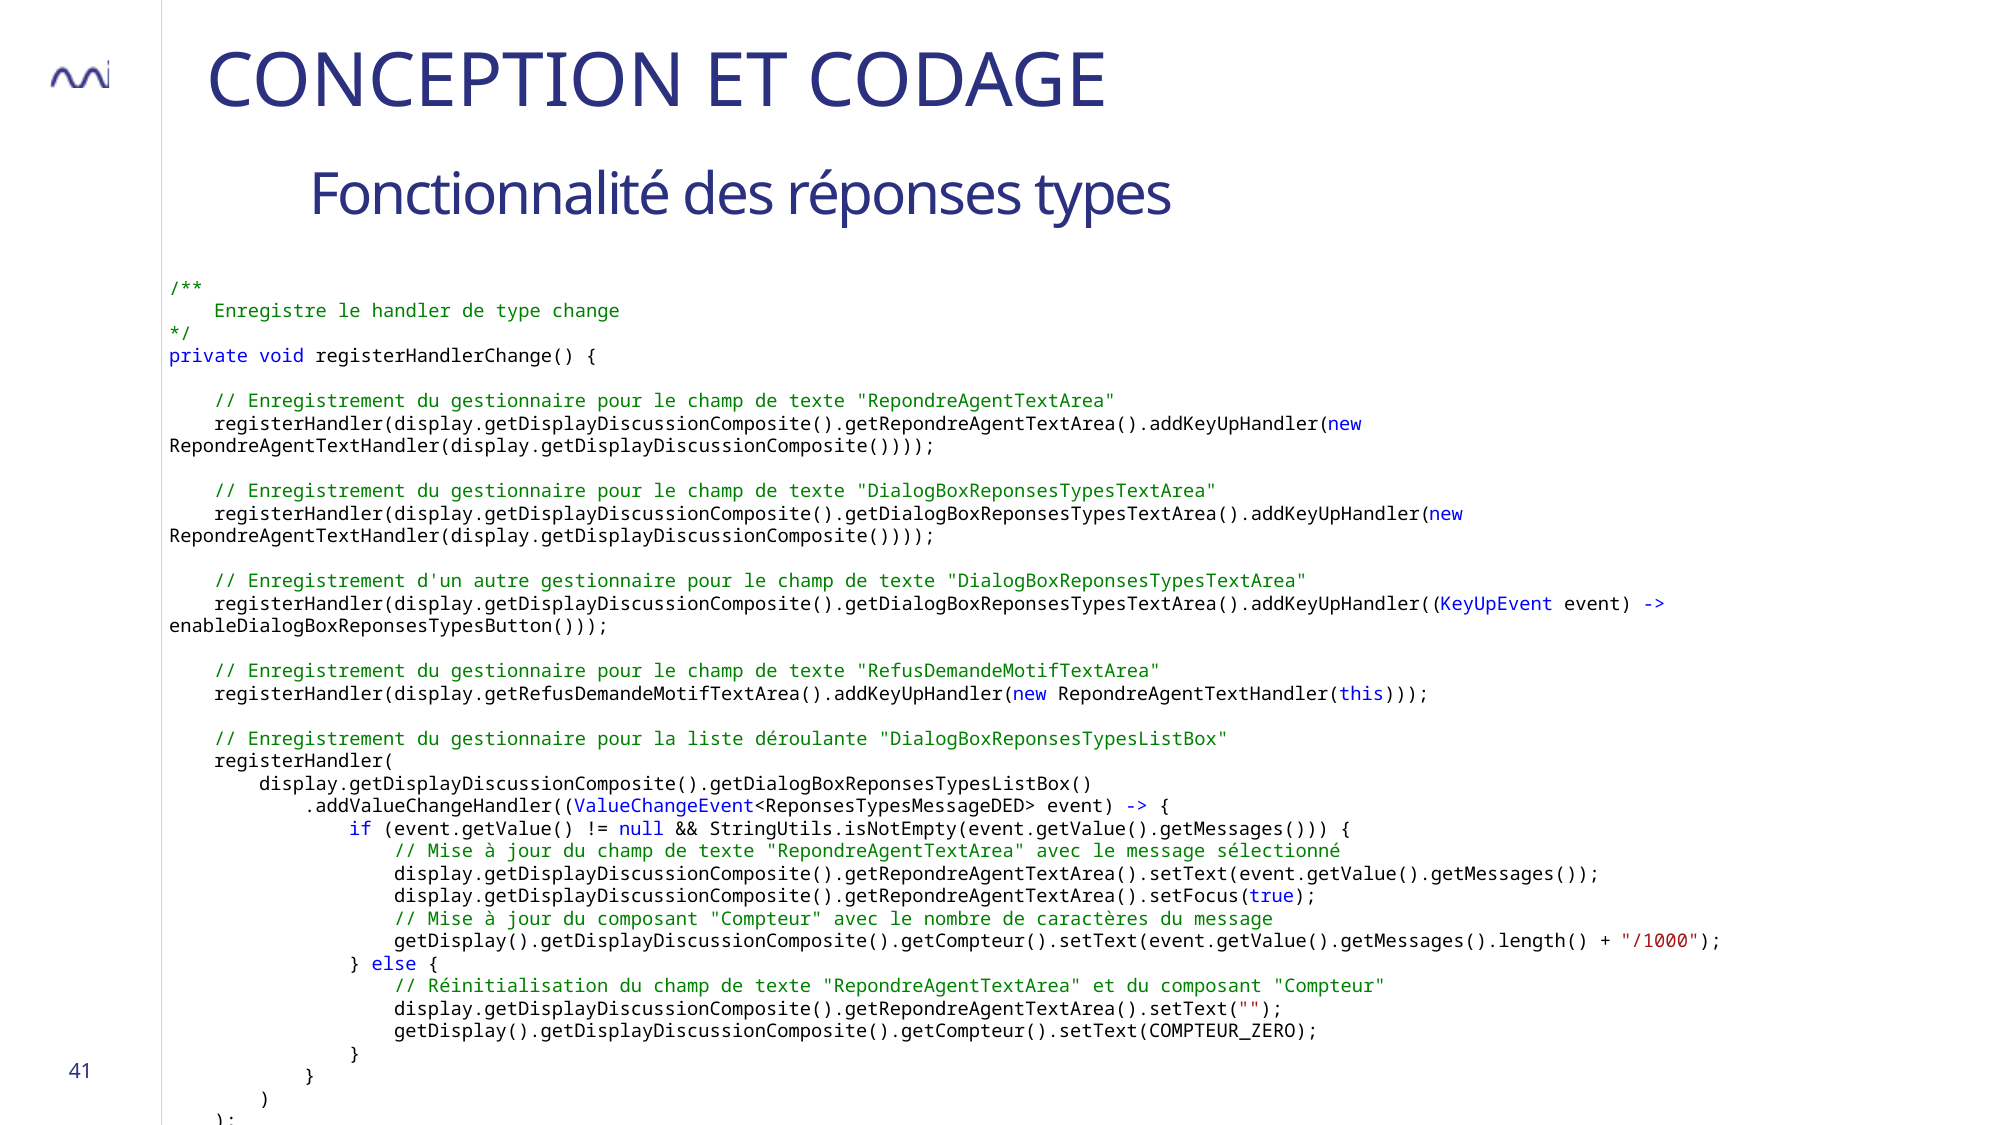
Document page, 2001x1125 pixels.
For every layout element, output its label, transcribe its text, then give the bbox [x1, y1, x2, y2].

text_box CONCEPTION ET CODAGE [191, 23, 1192, 130]
text_box Fonctionnalité des réponses types [294, 161, 1685, 252]
text_box 41 [38, 1052, 123, 1091]
text_box /** Enregistre le handler de type change */ private void registerHandlerChange() { // Enregistrement du gestionnaire pour le champ de texte "RepondreAgentTextArea" registerHandler(display.getDisplayDiscussionComposite().getRepondreAgentTextArea().addKeyUpHandler(new RepondreAgentTextHandler(display.getDisplayDiscussionComposite()))); // Enregistrement du gestionnaire pour le champ de texte "DialogBoxReponsesTypesTextArea" registerHandler(display.getDisplayDiscussionComposite().getDialogBoxReponsesTypesTextArea().addKeyUpHandler(new RepondreAgentTextHandler(display.getDisplayDiscussionComposite()))); // Enregistrement d'un autre gestionnaire pour le champ de texte "DialogBoxReponsesTypesTextArea" registerHandler(display.getDisplayDiscussionComposite().getDialogBoxReponsesTypesTextArea().addKeyUpHandler((KeyUpEvent event) -> enableDialogBoxReponsesTypesButton())); // Enregistrement du gestionnaire pour le champ de texte "RefusDemandeMotifTextArea" registerHandler(display.getRefusDemandeMotifTextArea().addKeyUpHandler(new RepondreAgentTextHandler(this))); // Enregistrement du gestionnaire pour la liste déroulante "DialogBoxReponsesTypesListBox" registerHandler( display.getDisplayDiscussionComposite().getDialogBoxReponsesTypesListBox() .addValueChangeHandler((ValueChangeEvent<ReponsesTypesMessageDED> event) -> { if (event.getValue() != null && StringUtils.isNotEmpty(event.getValue().getMessages())) { // Mise à jour du champ de texte "RepondreAgentTextArea" avec le message sélectionné display.getDisplayDiscussionComposite().getRepondreAgentTextArea().setText(event.getValue().getMessages()); display.getDisplayDiscussionComposite().getRepondreAgentTextArea().setFocus(true); // Mise à jour du composant "Compteur" avec le nombre de caractères du message getDisplay().getDisplayDiscussionComposite().getCompteur().setText(event.getValue().getMessages().length() + "/1000"); } else { // Réinitialisation du champ de texte "RepondreAgentTextArea" et du composant "Compteur" display.getDisplayDiscussionComposite().getRepondreAgentTextArea().setText(""); getDisplay().getDisplayDiscussionComposite().getCompteur().setText(COMPTEUR_ZERO); } } ) ); } [154, 269, 2000, 1125]
